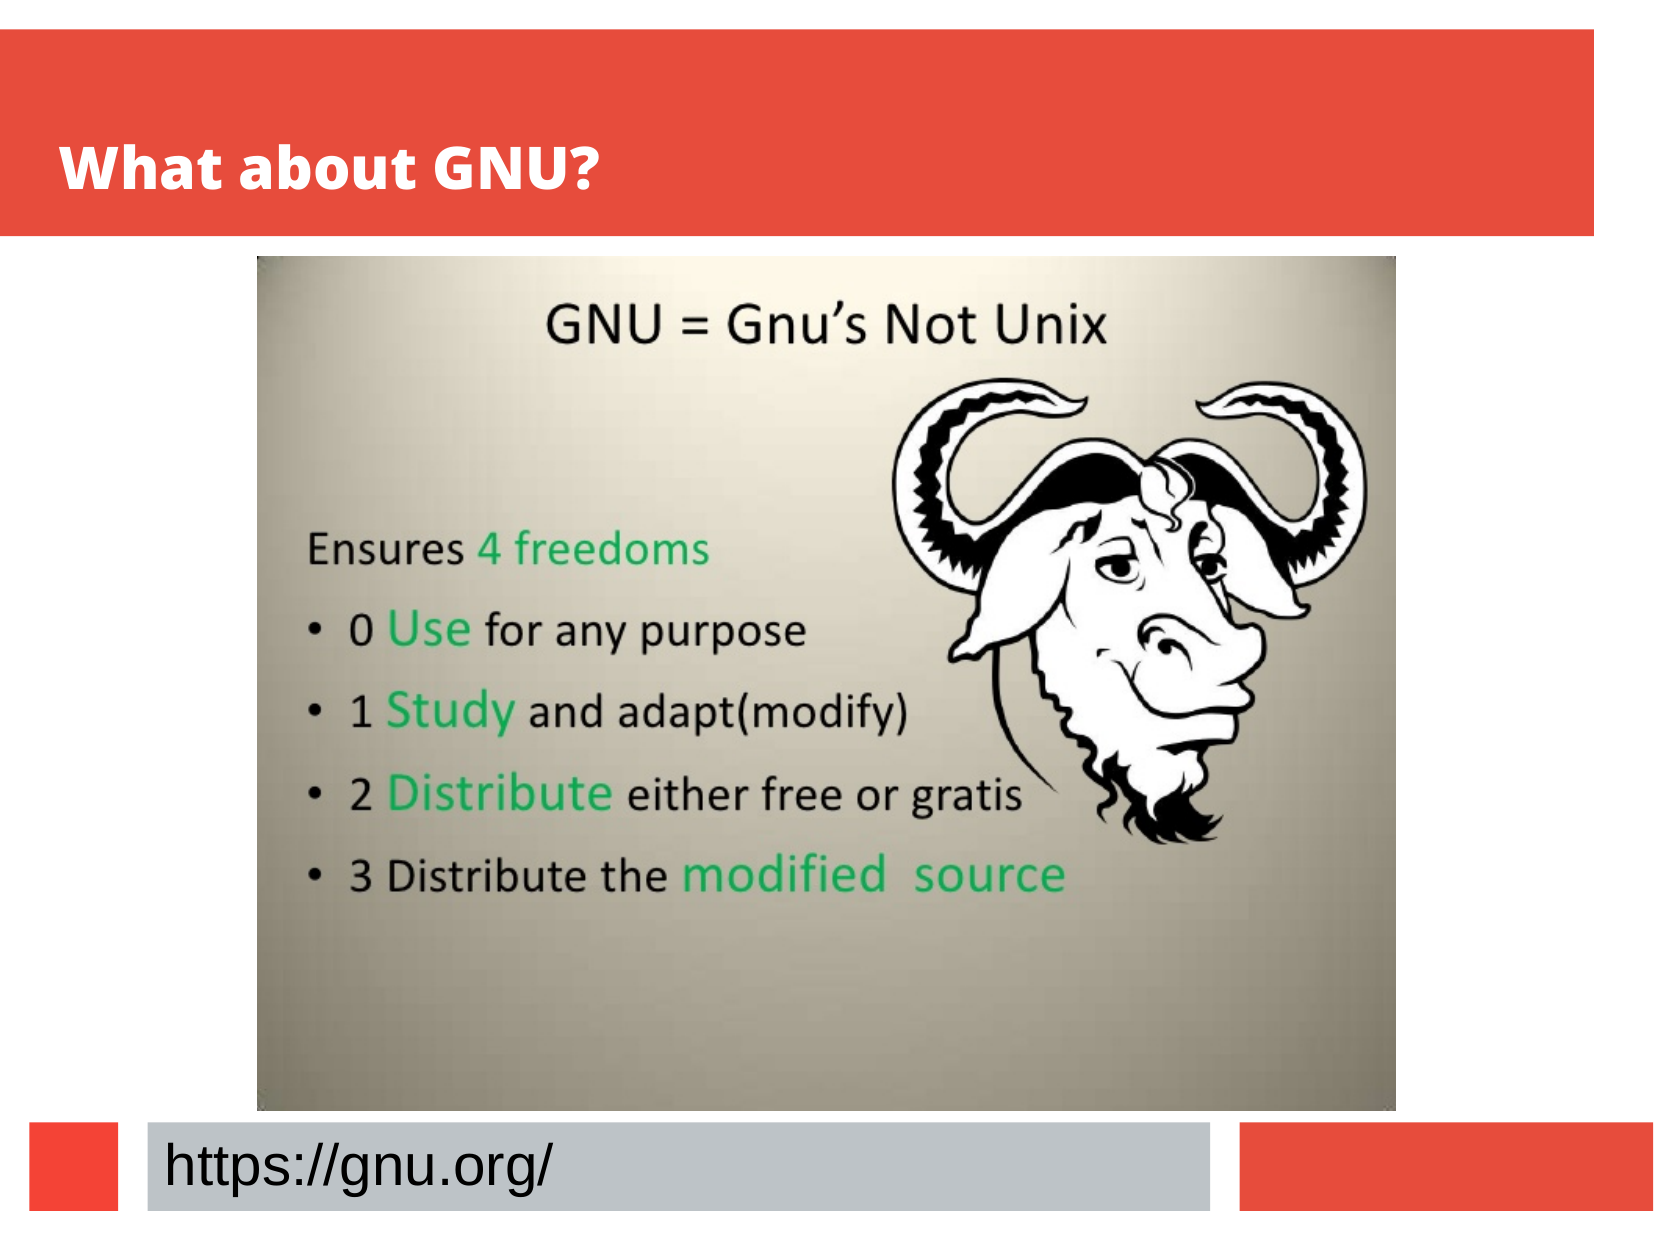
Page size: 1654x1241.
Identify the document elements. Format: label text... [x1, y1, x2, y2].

title What about GNU? [58, 59, 1594, 207]
text_box https://gnu.org/ [149, 1125, 1215, 1206]
picture [257, 256, 1396, 1111]
